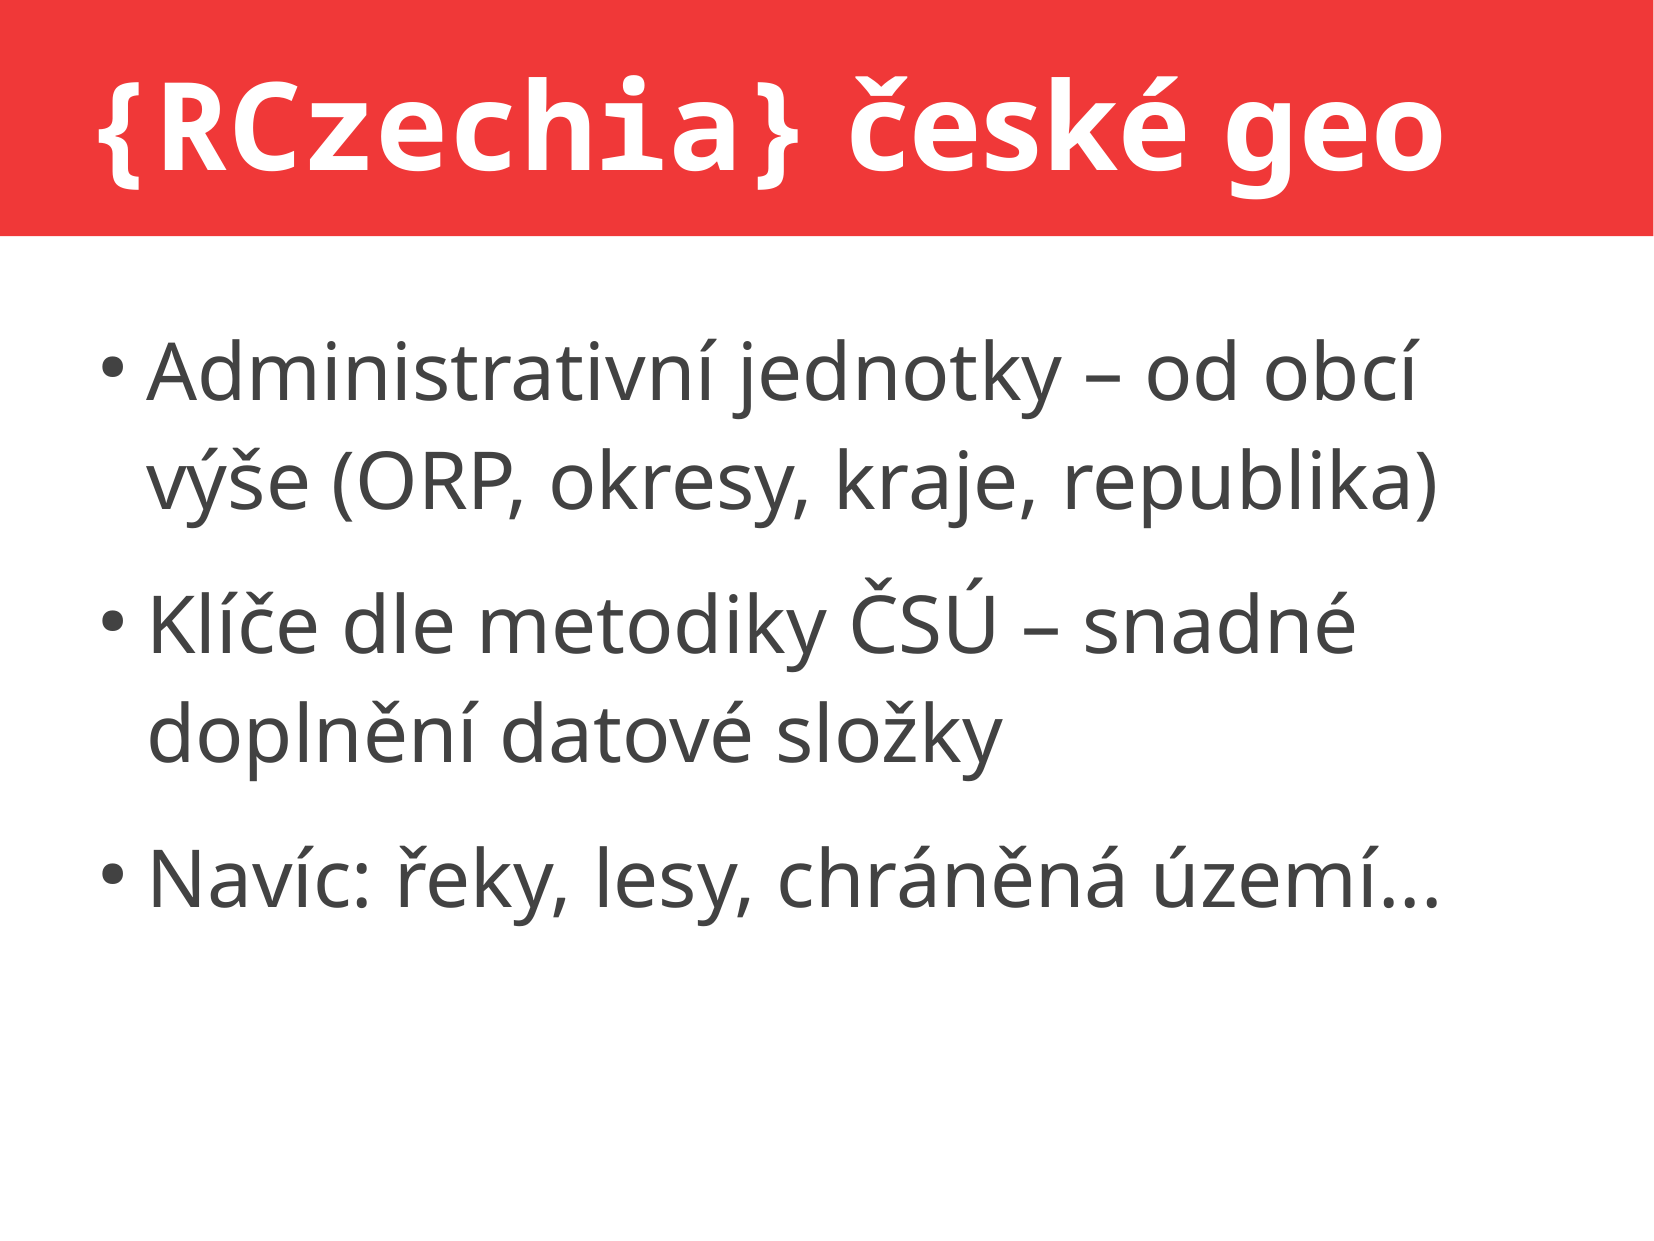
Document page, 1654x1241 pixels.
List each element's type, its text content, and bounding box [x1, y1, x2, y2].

list Administrativní jednotky – od obcí výše (ORP, okresy, kraje, republika) Klíče dle metodiky ČSÚ – snadné doplnění datové složky Navíc: řeky, lesy, chráněná území... [82, 314, 1563, 1080]
title {RCzechia} české geo [82, 19, 1571, 227]
